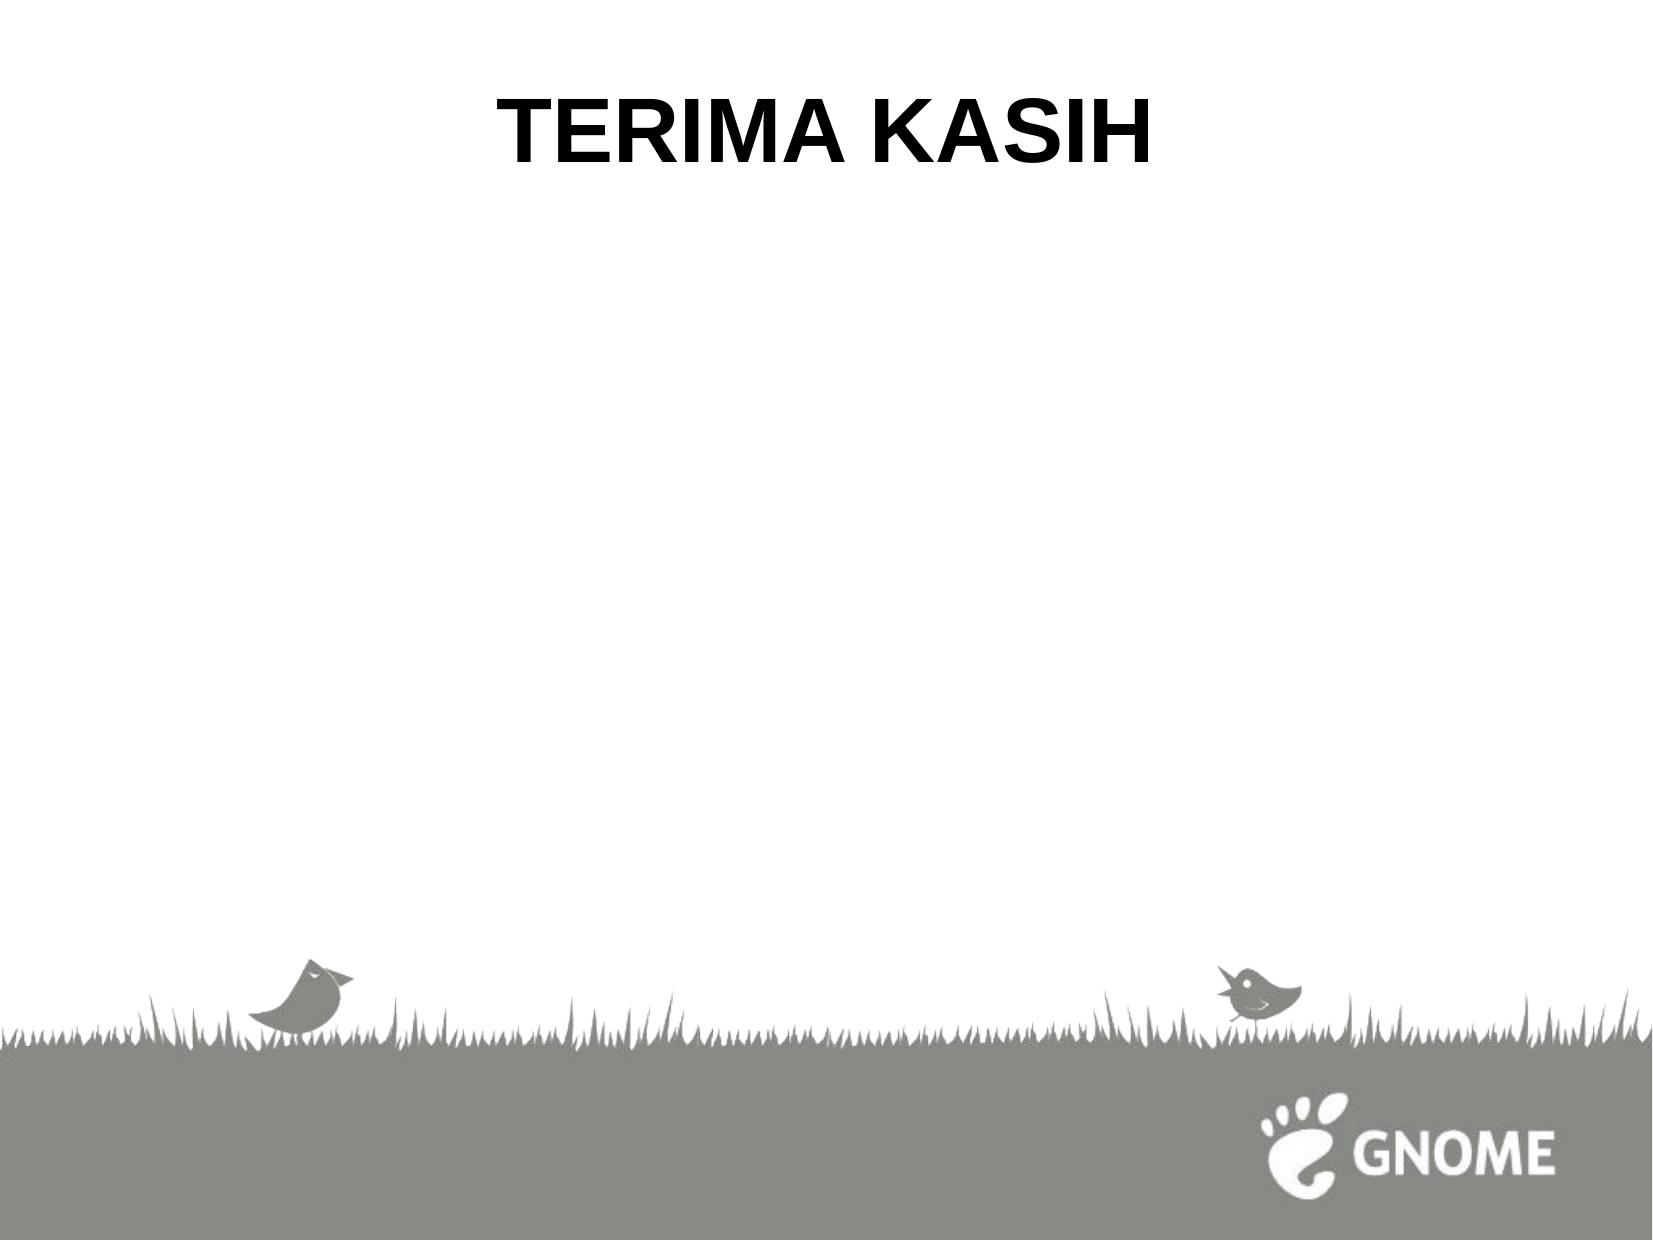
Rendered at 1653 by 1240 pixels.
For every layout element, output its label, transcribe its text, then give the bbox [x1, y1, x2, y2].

title TERIMA KASIH [68, 25, 1584, 237]
picture [0, 0, 1653, 1240]
